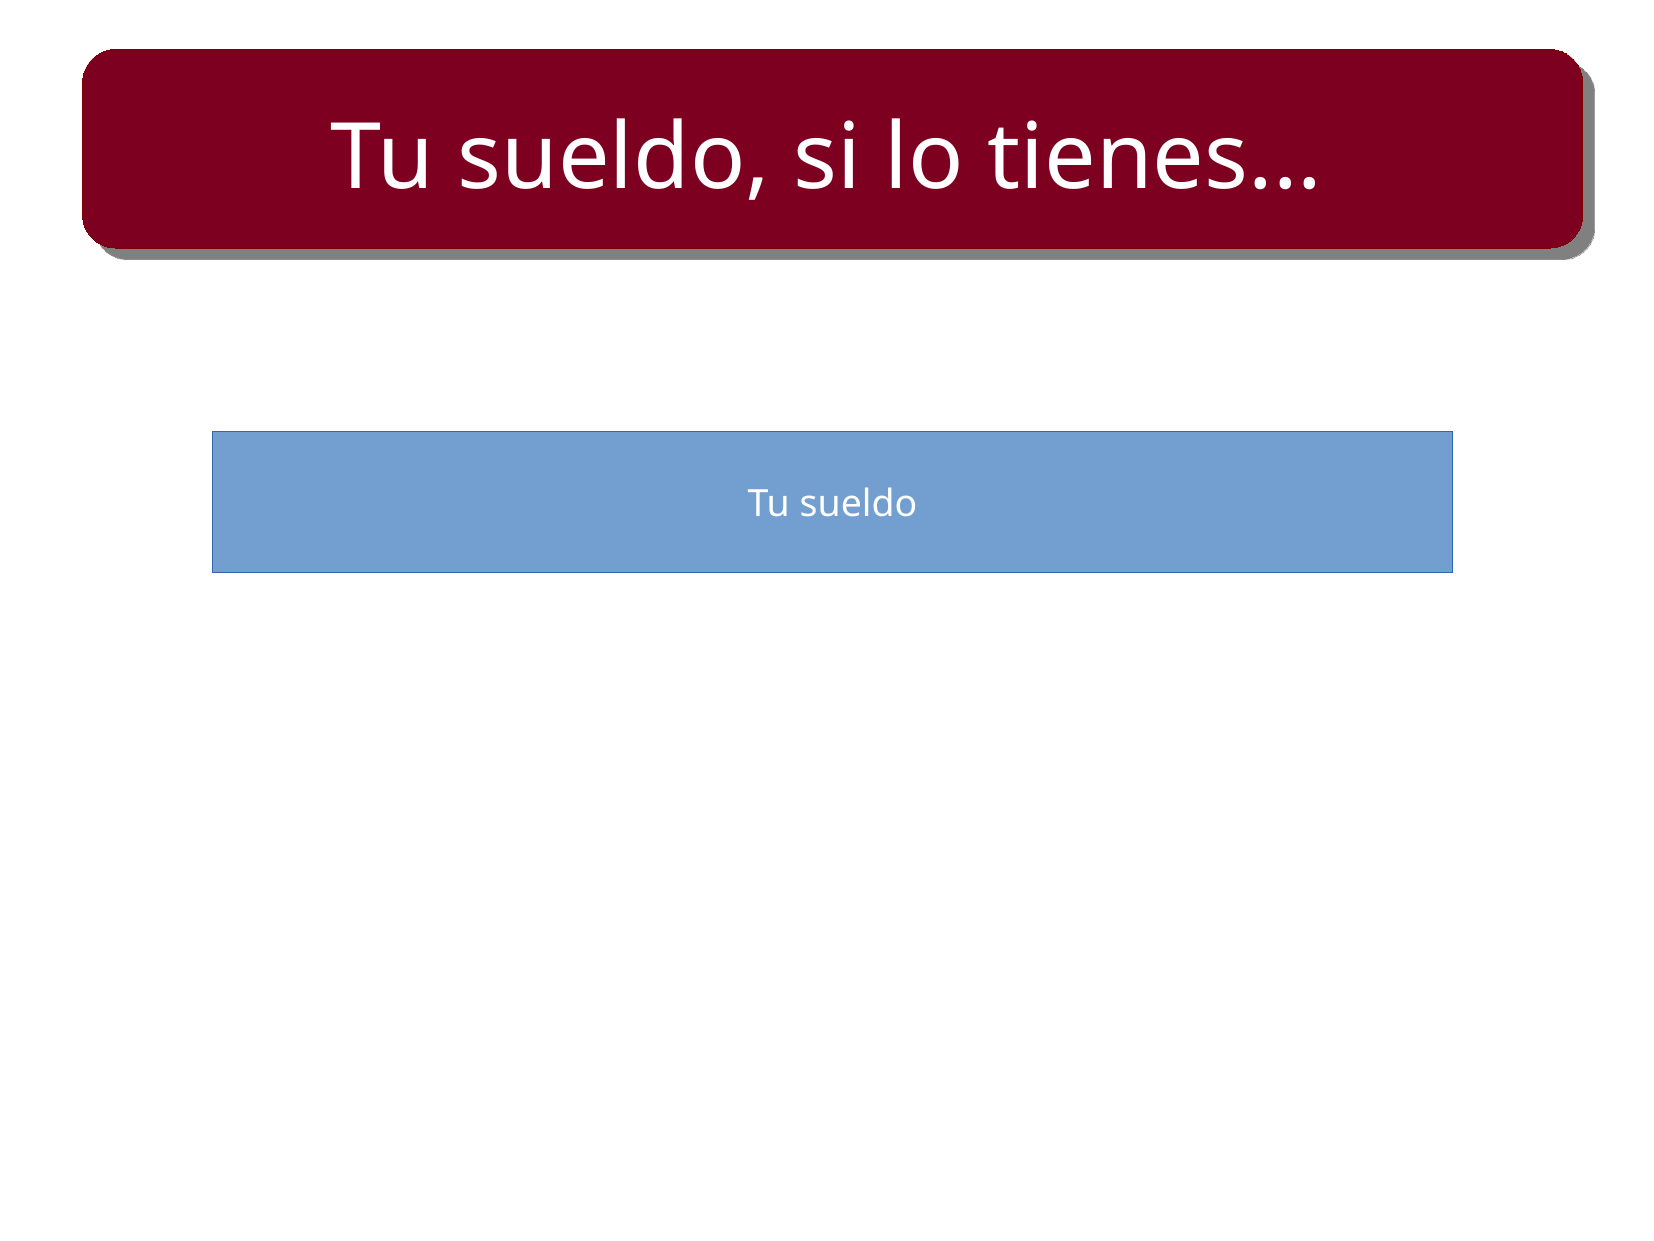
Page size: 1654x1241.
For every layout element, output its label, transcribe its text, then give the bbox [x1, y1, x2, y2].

text_box Tu sueldo [212, 431, 1453, 573]
title Tu sueldo, si lo tienes... [82, 49, 1571, 257]
